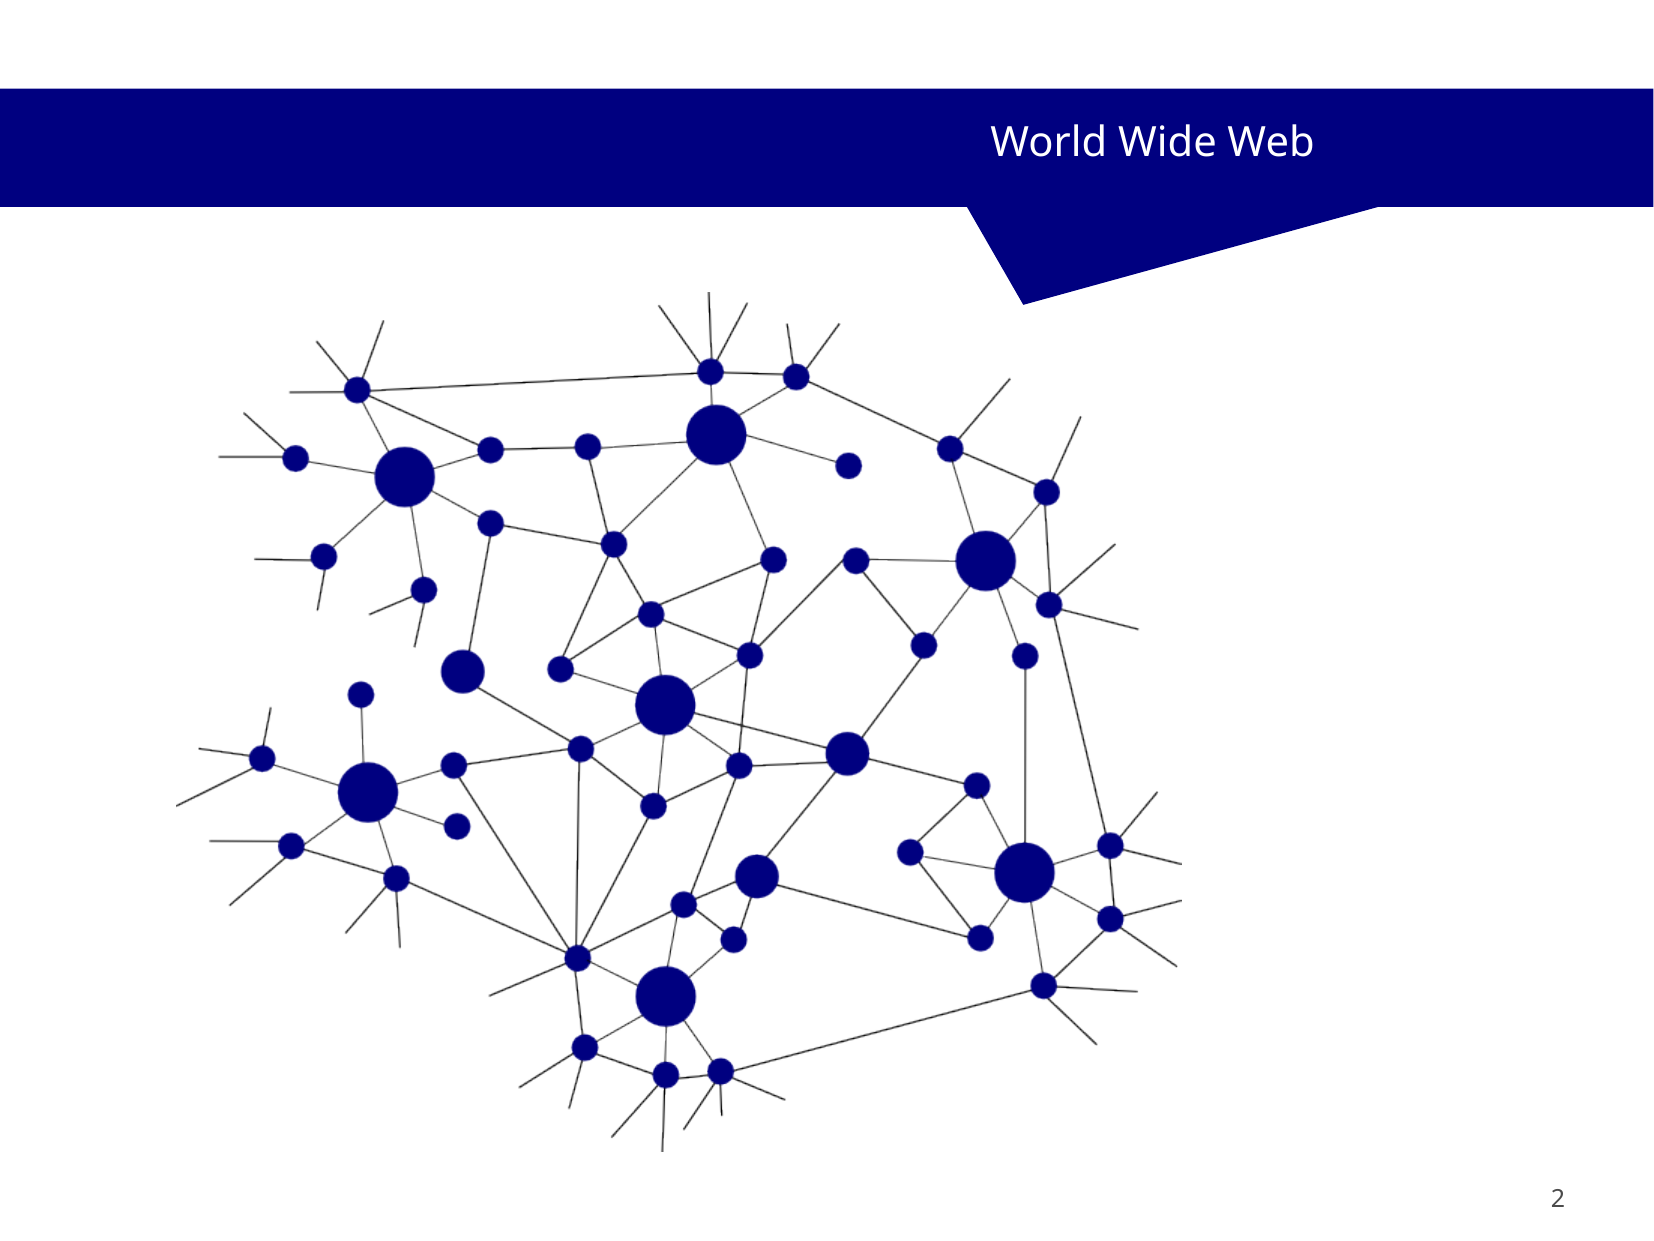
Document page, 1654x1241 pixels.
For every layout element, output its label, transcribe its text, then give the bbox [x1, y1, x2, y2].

text_box World Wide Web [975, 104, 1359, 178]
text_box [0, 88, 1654, 292]
picture [176, 292, 1182, 1152]
